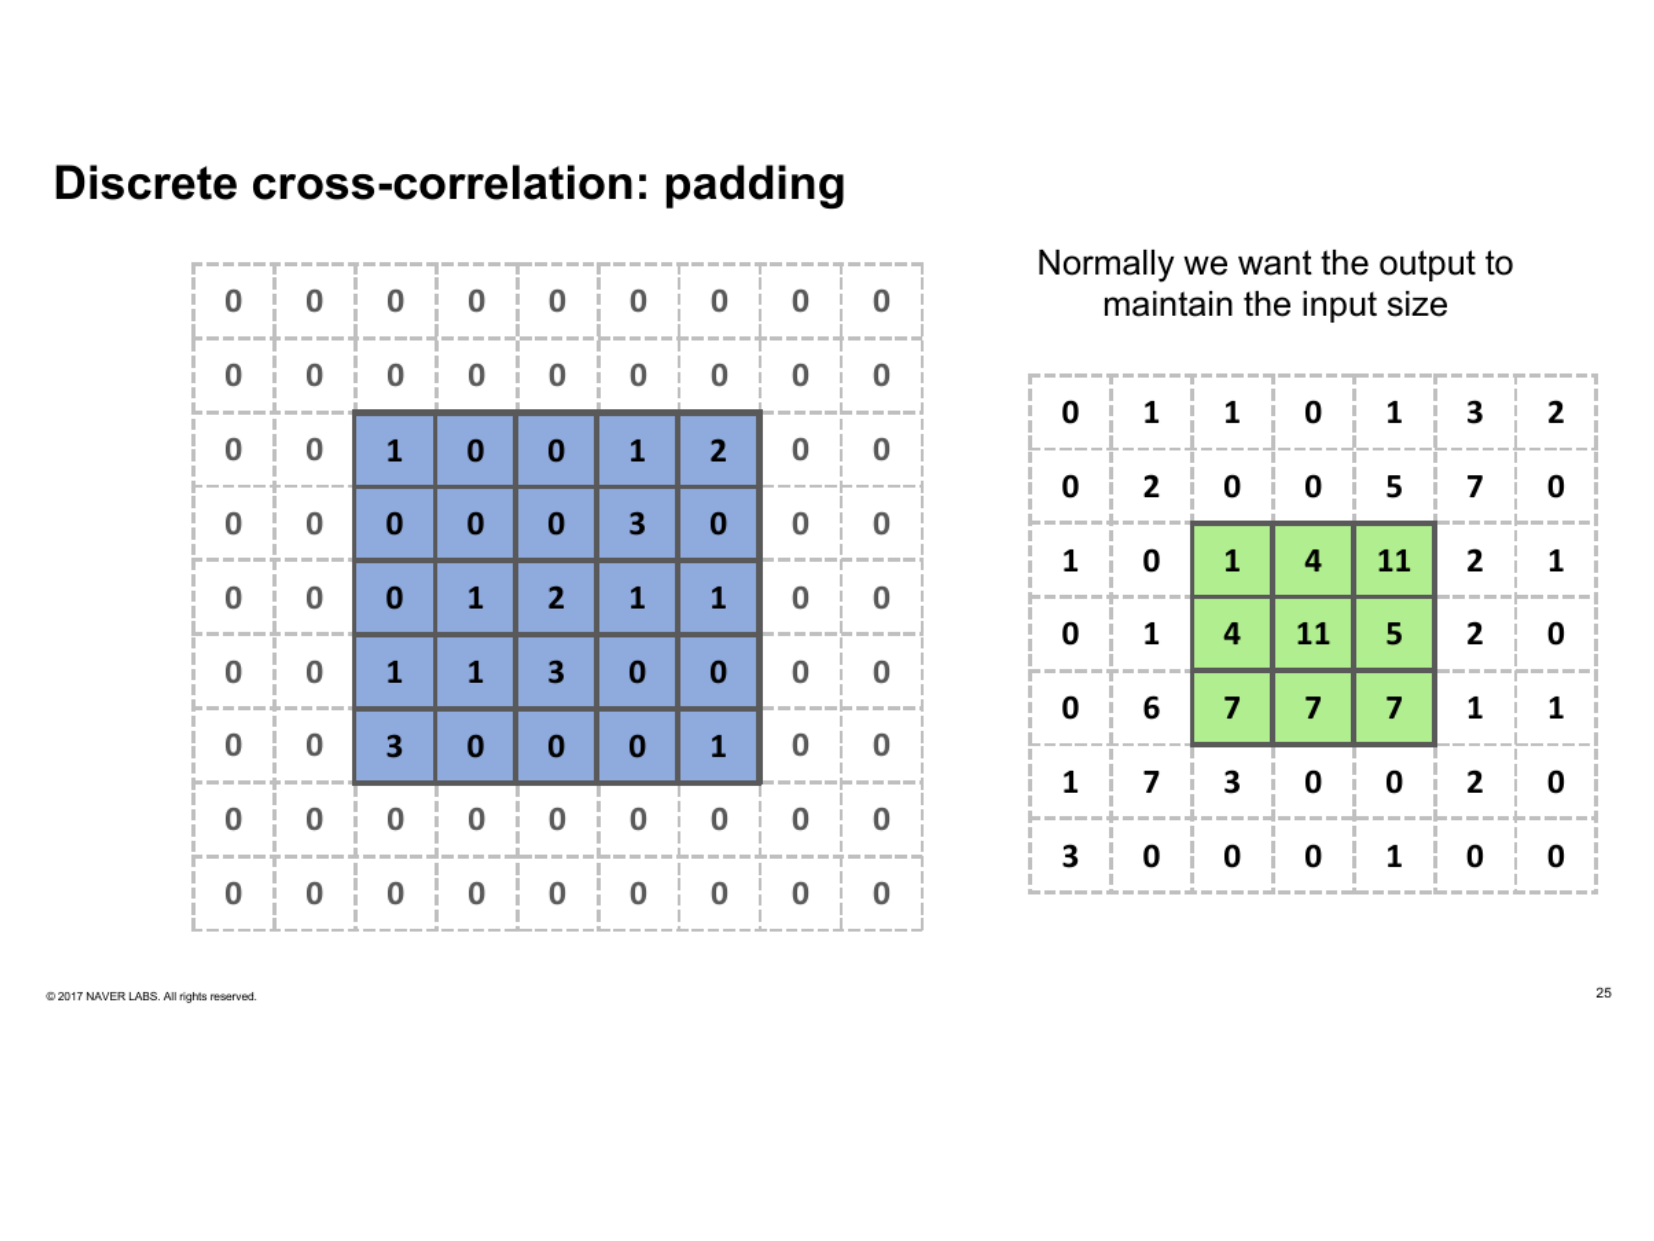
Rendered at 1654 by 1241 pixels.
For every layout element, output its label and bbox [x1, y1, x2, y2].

picture [2, 118, 1654, 1039]
